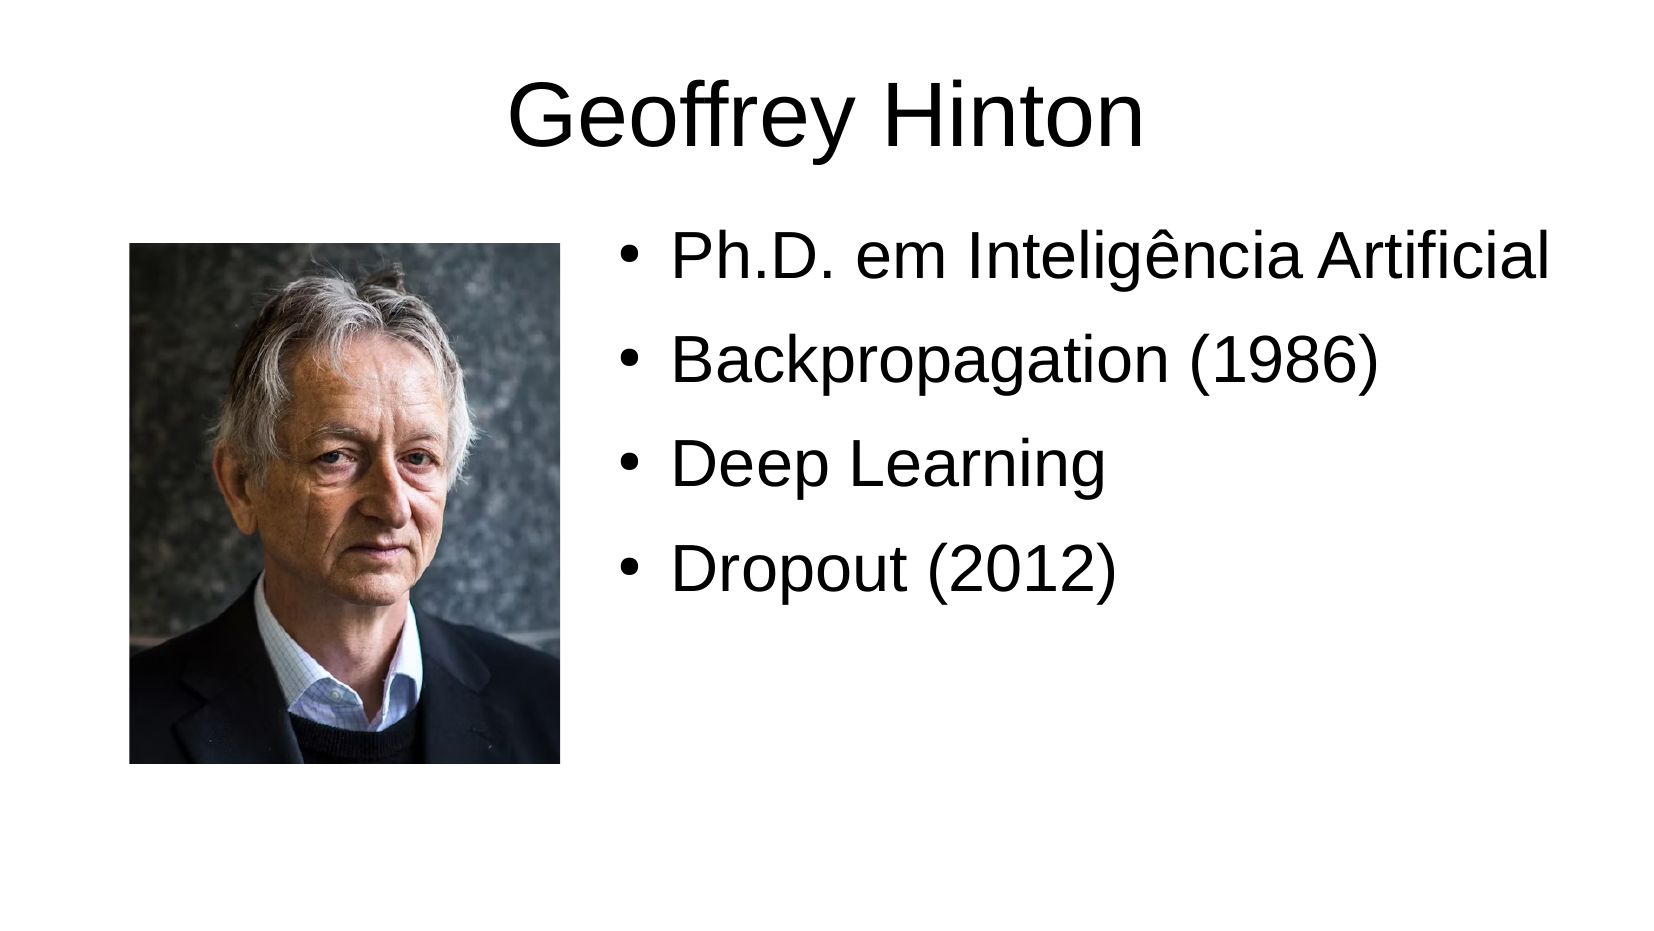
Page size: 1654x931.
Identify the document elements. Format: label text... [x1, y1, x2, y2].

list Ph.D. em Inteligência Artificial Backpropagation (1986) Deep Learning Dropout (2012) [600, 217, 1571, 758]
picture [129, 243, 561, 764]
title Geoffrey Hinton [82, 37, 1571, 193]
